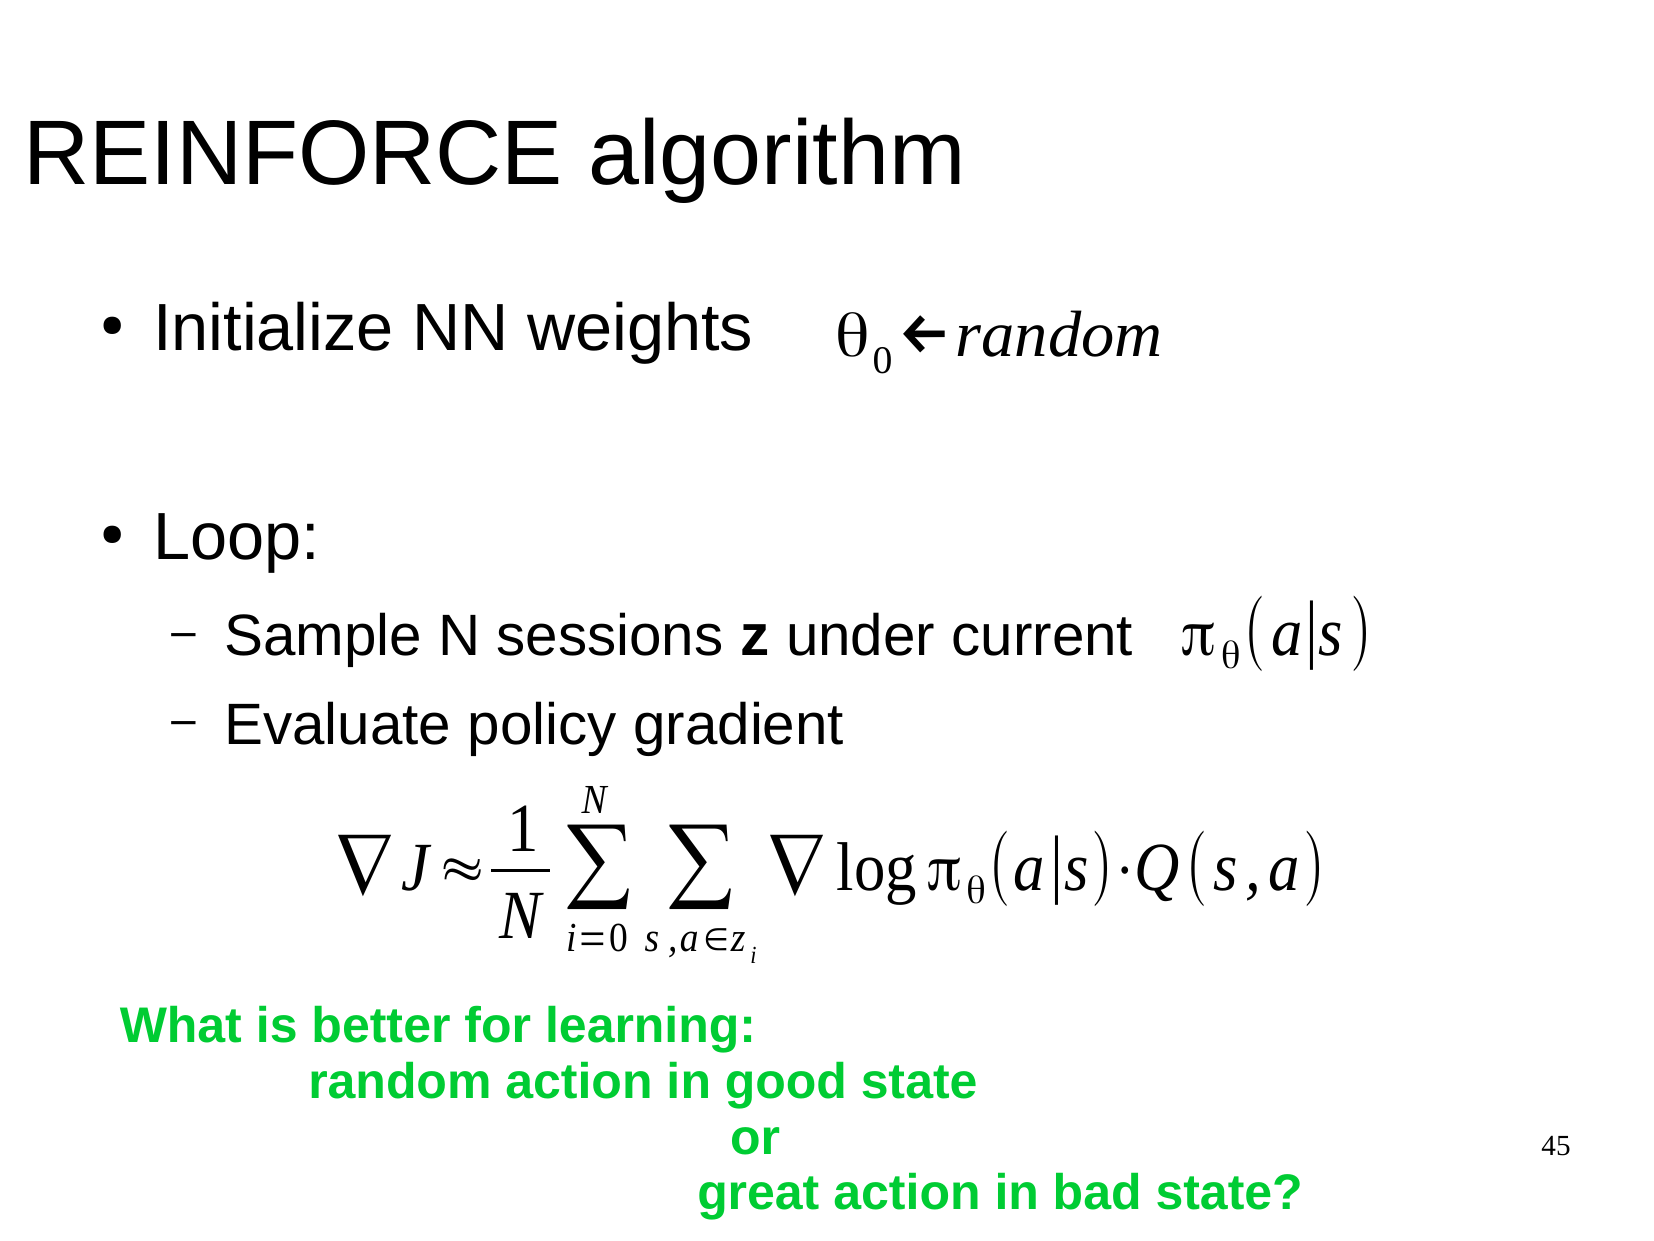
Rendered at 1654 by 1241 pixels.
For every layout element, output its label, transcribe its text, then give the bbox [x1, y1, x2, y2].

text_box What is better for learning: random action in good state or great action in bad state? [105, 990, 1406, 1241]
chart [818, 299, 1179, 384]
chart [1166, 590, 1385, 674]
title REINFORCE algorithm [23, 49, 1512, 257]
list Initialize NN weights Loop: Sample N sessions z under current Evaluate policy gradient [82, 290, 1571, 1186]
